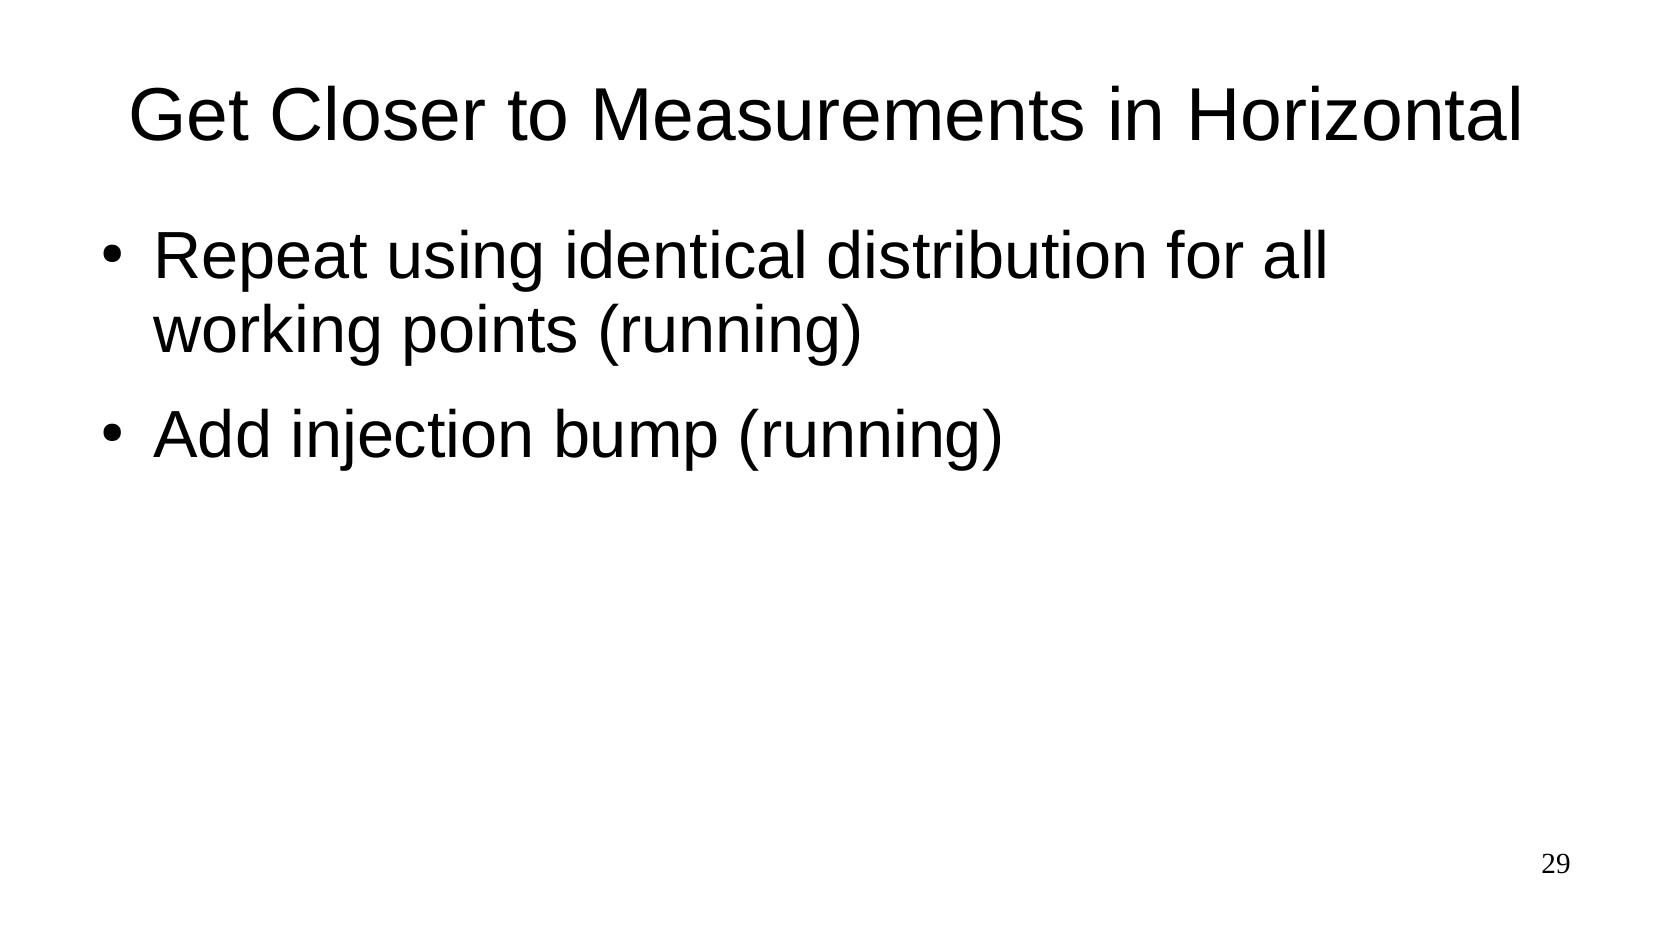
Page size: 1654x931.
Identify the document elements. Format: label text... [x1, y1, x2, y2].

title Get Closer to Measurements in Horizontal [82, 37, 1571, 193]
list Repeat using identical distribution for all working points (running) Add injection bump (running) [82, 217, 1571, 758]
